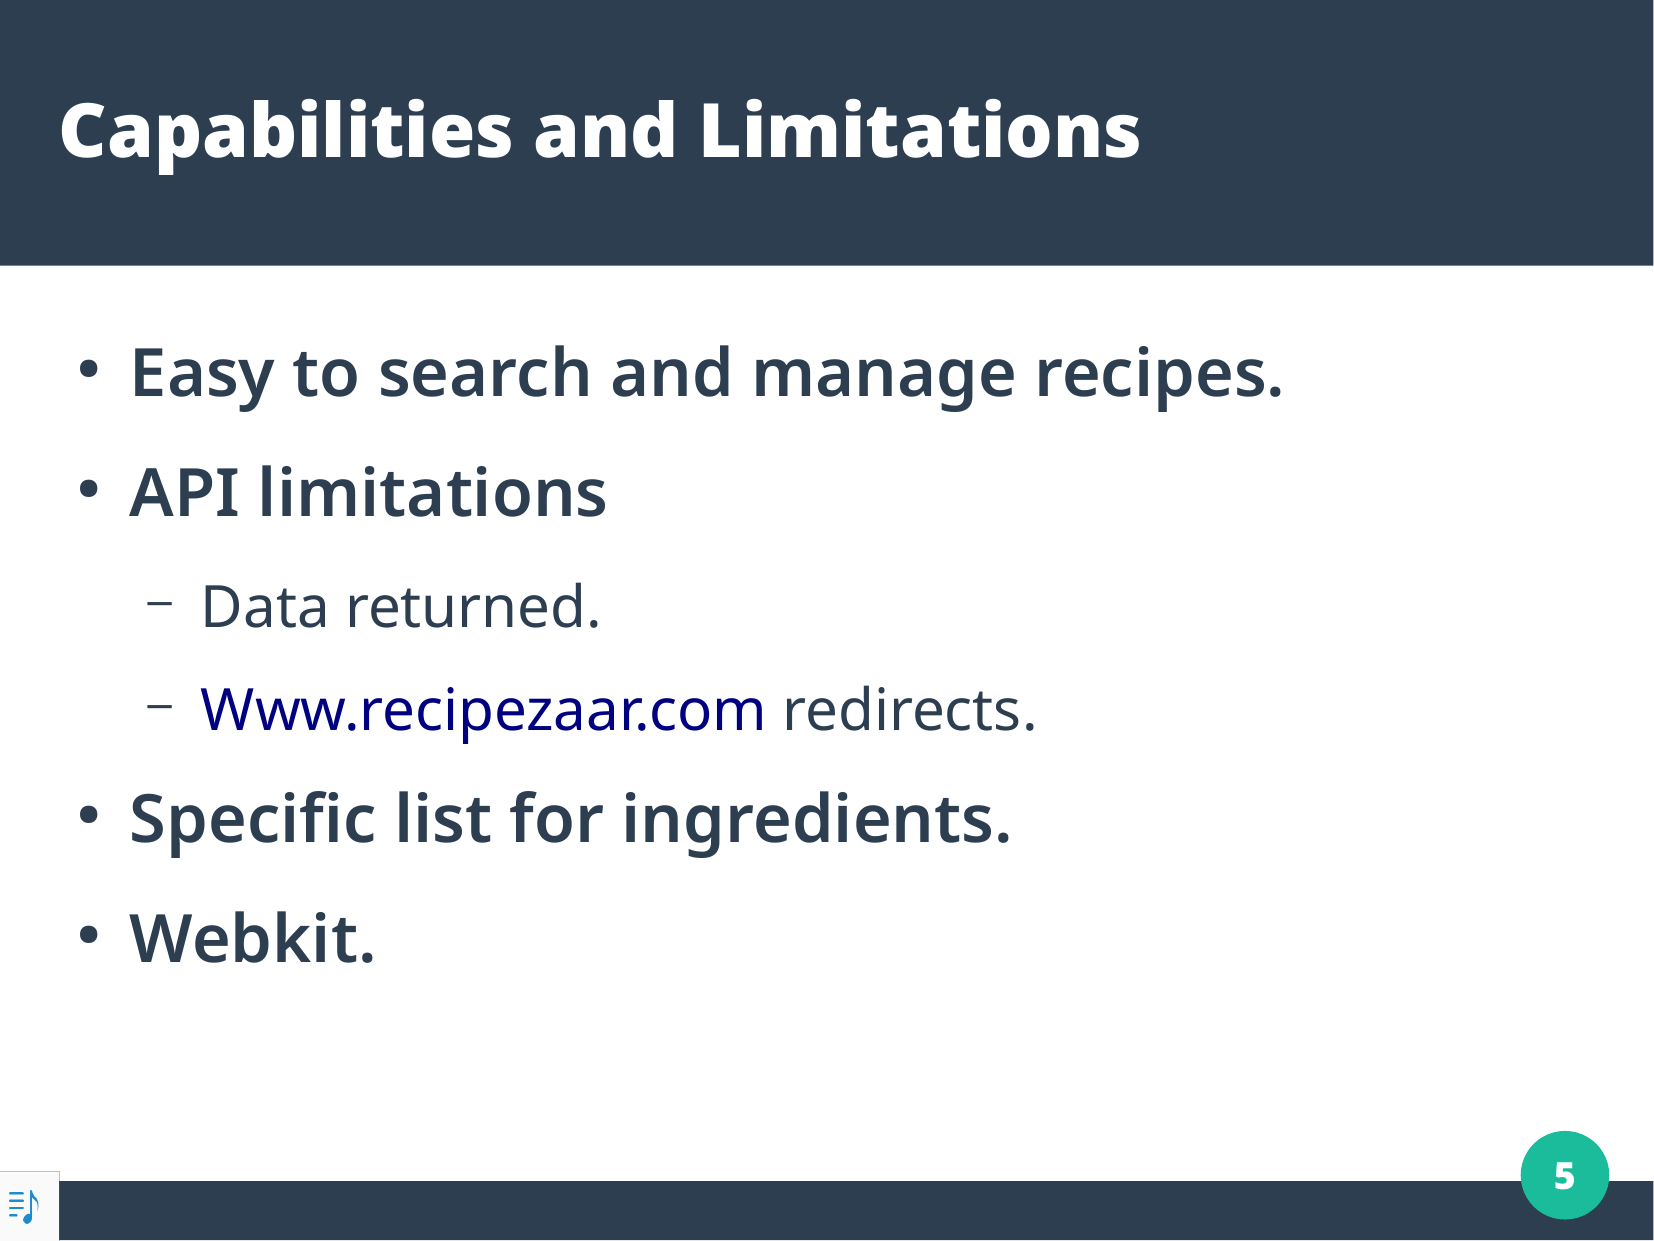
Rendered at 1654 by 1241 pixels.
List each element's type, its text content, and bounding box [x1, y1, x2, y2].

title Capabilities and Limitations [59, 49, 1595, 207]
list Easy to search and manage recipes. API limitations Data returned. Www.recipezaar.com redirects. Specific list for ingredients. Webkit. [59, 324, 1595, 1152]
text_box [0, 1170, 61, 1241]
